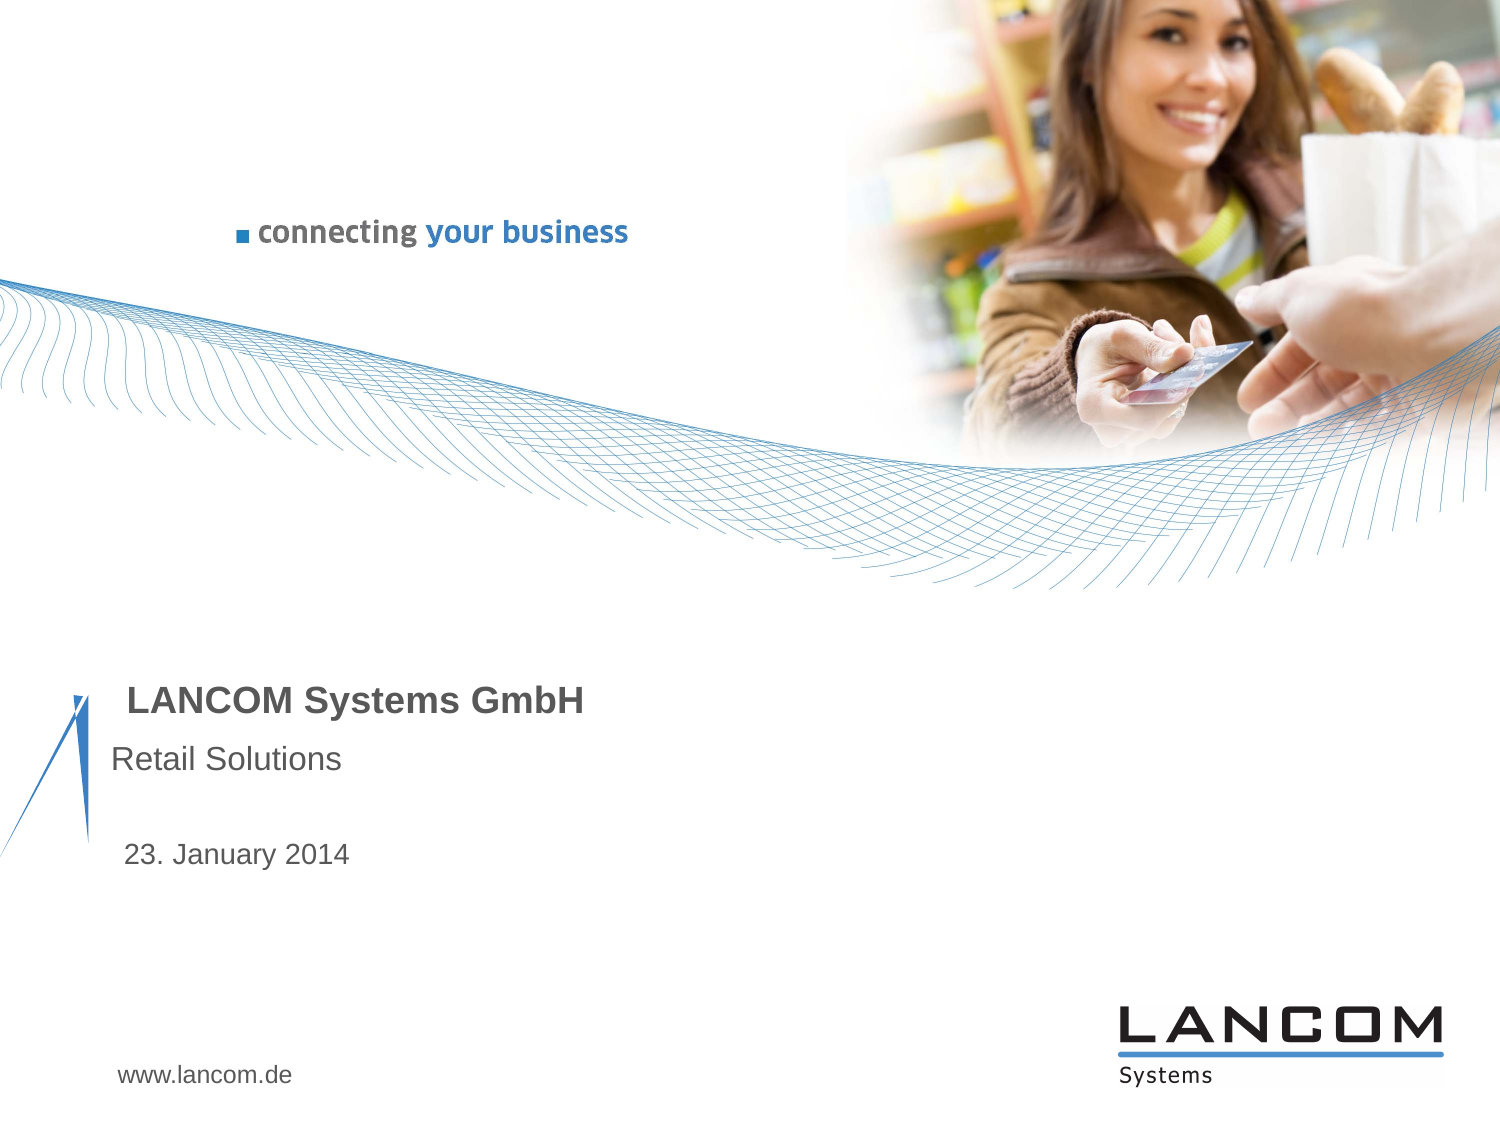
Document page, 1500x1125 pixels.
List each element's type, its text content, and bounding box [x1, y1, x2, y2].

subtitle Retail Solutions [95, 729, 1146, 857]
list 23. January 2014 [109, 827, 1144, 883]
picture [1117, 1006, 1444, 1088]
list LANCOM Systems GmbH [111, 667, 1223, 729]
picture [0, 0, 1500, 708]
